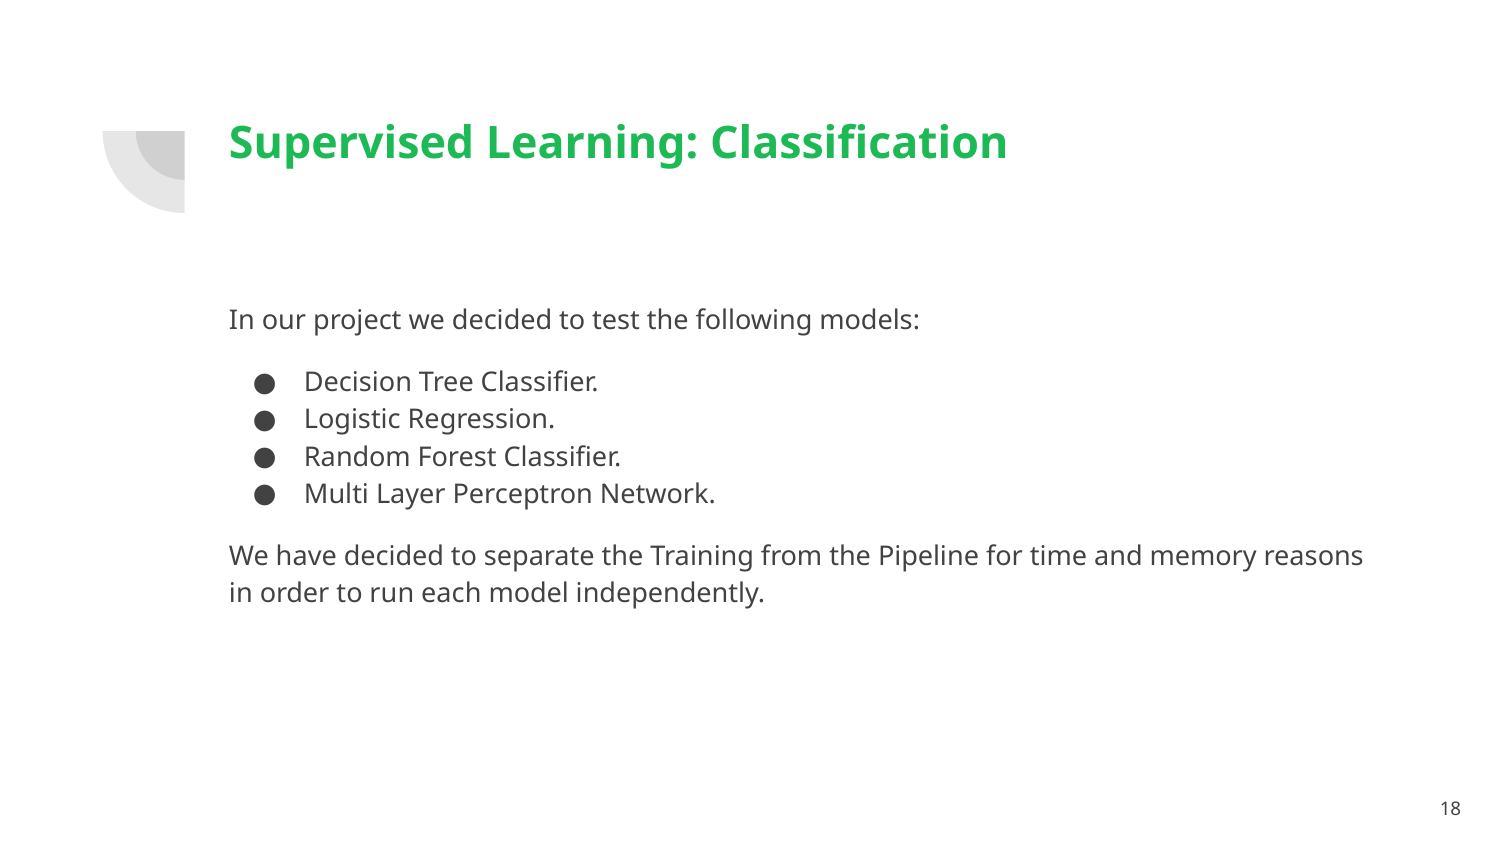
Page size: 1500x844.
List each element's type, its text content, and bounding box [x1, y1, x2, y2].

slide_number <number> [1386, 777, 1477, 842]
title Supervised Learning: Classification [213, 98, 1086, 213]
list In our project we decided to test the following models: Decision Tree Classifier. Logistic Regression. Random Forest Classifier. Multi Layer Perceptron Network. We have decided to separate the Training from the Pipeline for time and memory reasons in order to run each model independently. [213, 282, 1387, 712]
